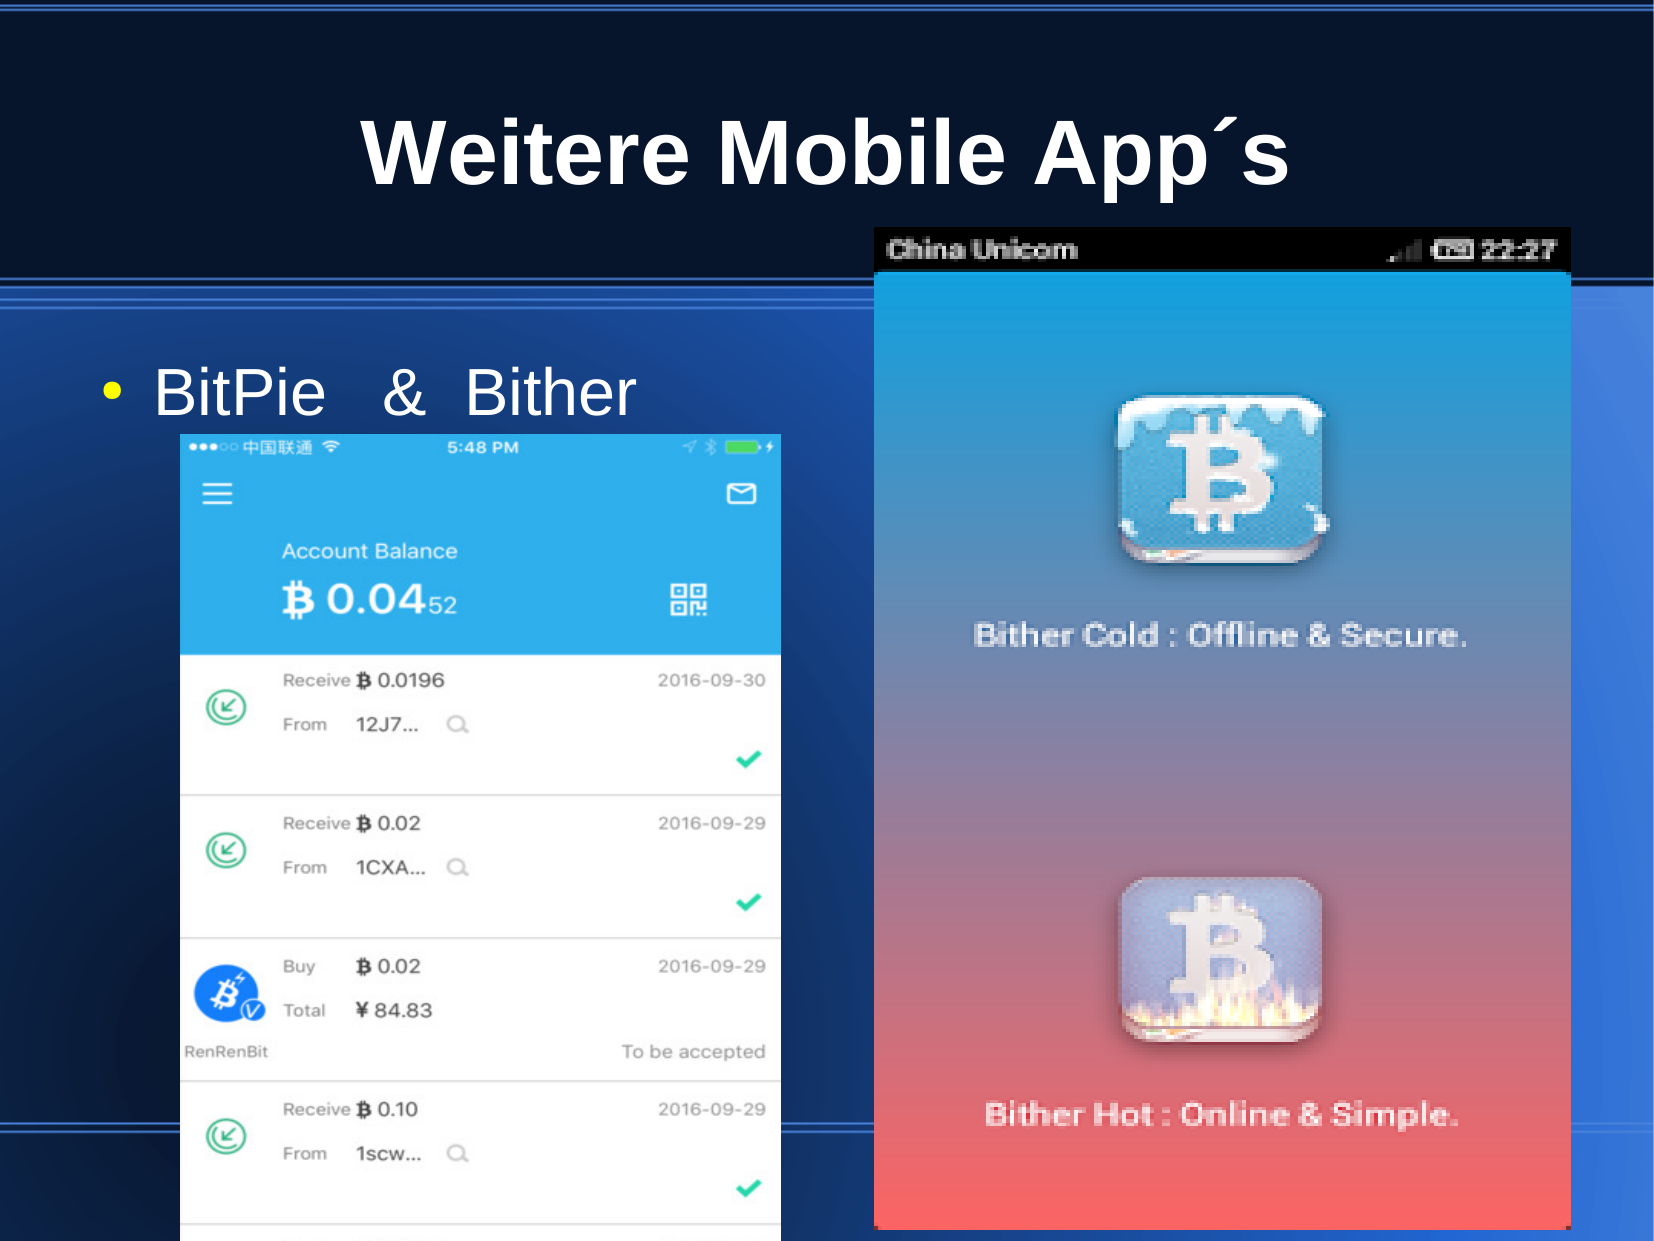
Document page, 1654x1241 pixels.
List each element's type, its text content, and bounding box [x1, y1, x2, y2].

title Weitere Mobile App´s [82, 49, 1571, 257]
list BitPie & Bither [82, 355, 874, 1058]
picture [0, 0, 1654, 1241]
